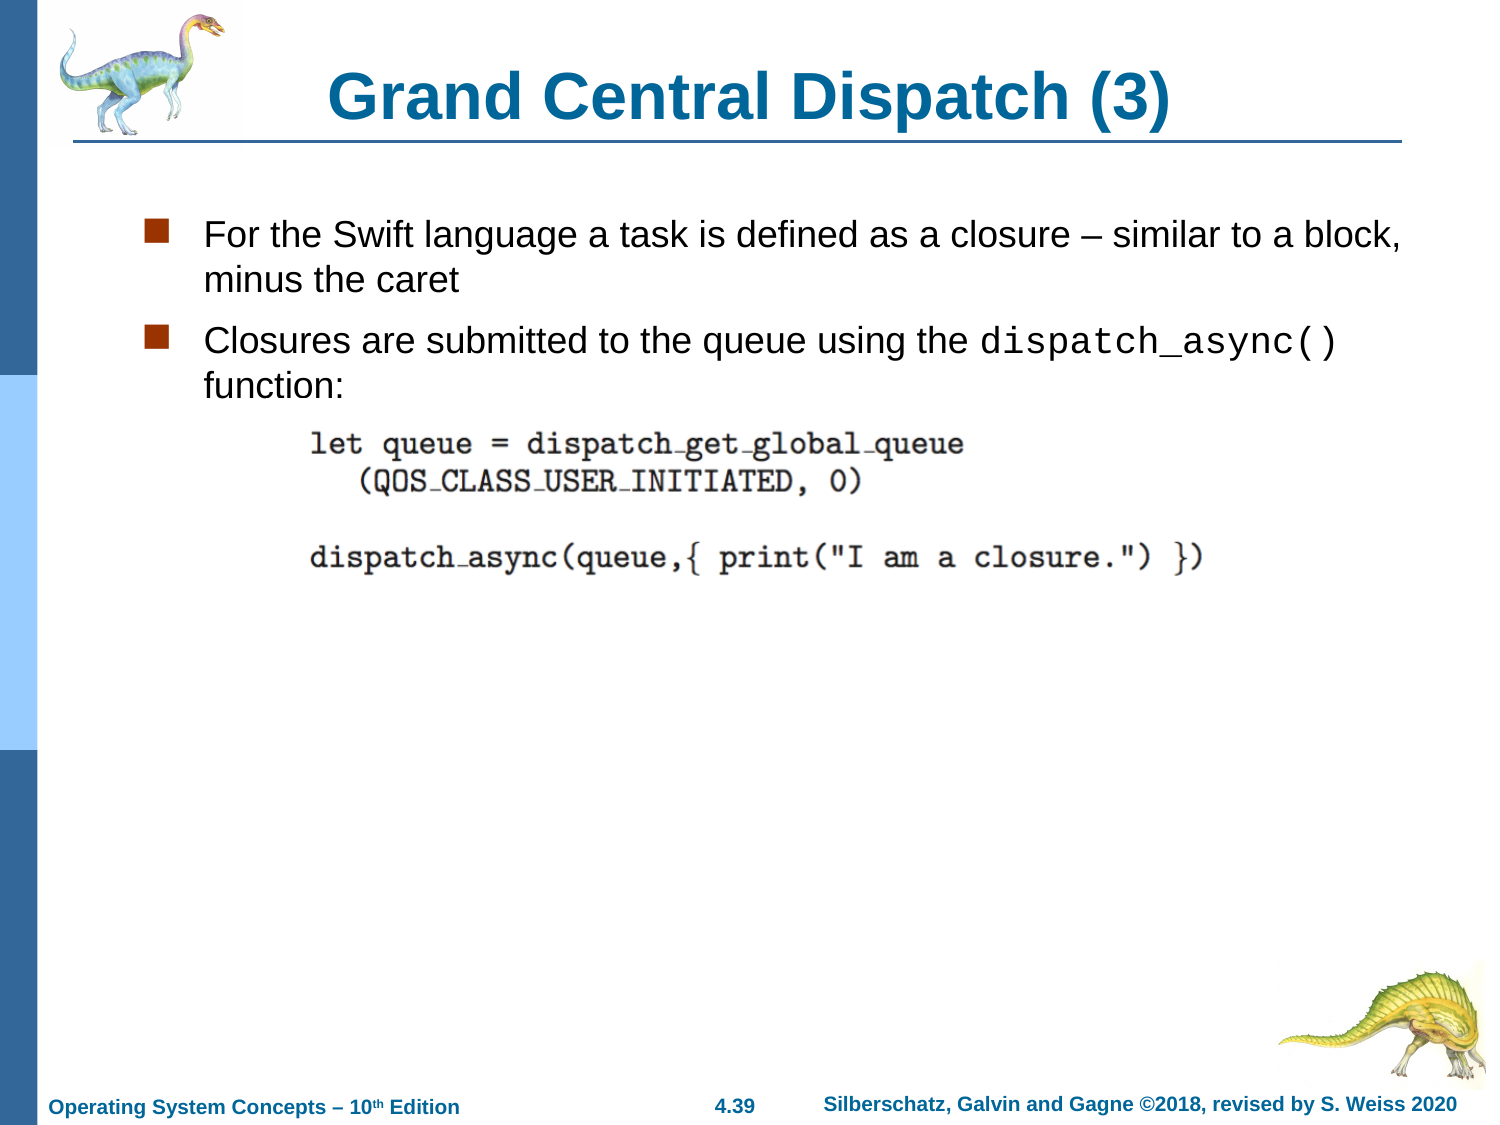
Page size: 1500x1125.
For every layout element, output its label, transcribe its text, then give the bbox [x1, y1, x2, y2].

picture [1140, 1096, 1148, 1101]
picture [1275, 959, 1486, 1090]
picture [46, 0, 243, 149]
picture [266, 398, 1234, 602]
title Grand Central Dispatch (3) [75, 45, 1426, 141]
list For the Swift language a task is defined as a closure – similar to a block, minus the caret Closures are submitted to the queue using the dispatch_async() function: [132, 202, 1483, 946]
